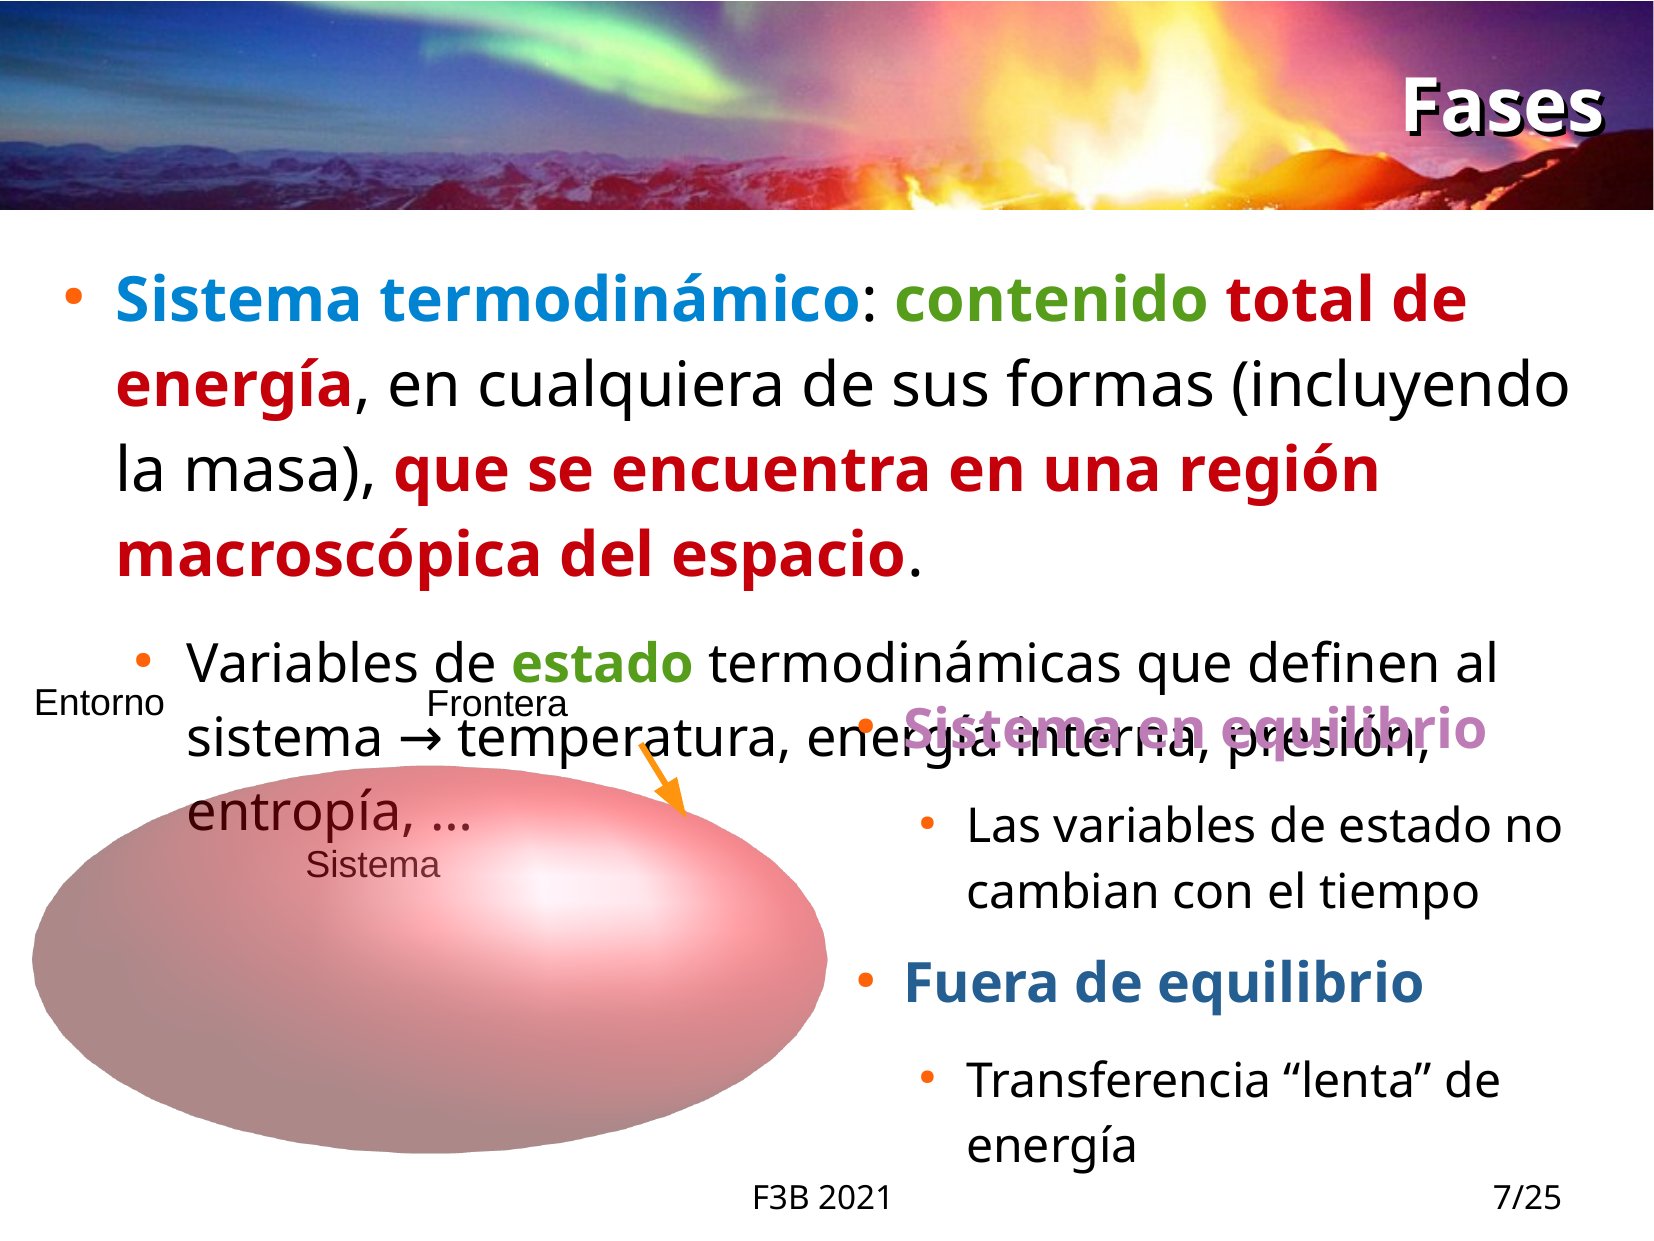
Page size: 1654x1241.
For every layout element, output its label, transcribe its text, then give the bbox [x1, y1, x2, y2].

text_box Frontera [411, 675, 647, 761]
title Fases [45, 15, 1606, 191]
list Sistema termodinámico: contenido total de energía, en cualquiera de sus formas (incluyendo la masa), que se encuentra en una región macroscópica del espacio. Variables de estado termodinámicas que definen al sistema → temperatura, energía interna, presión, entropía, … [45, 255, 1606, 1156]
list Sistema en equilibrio Las variables de estado no cambian con el tiempo Fuera de equilibrio Transferencia “lenta” de energía [840, 689, 1606, 1185]
picture [0, 1, 1654, 210]
text_box Entorno [19, 673, 248, 760]
